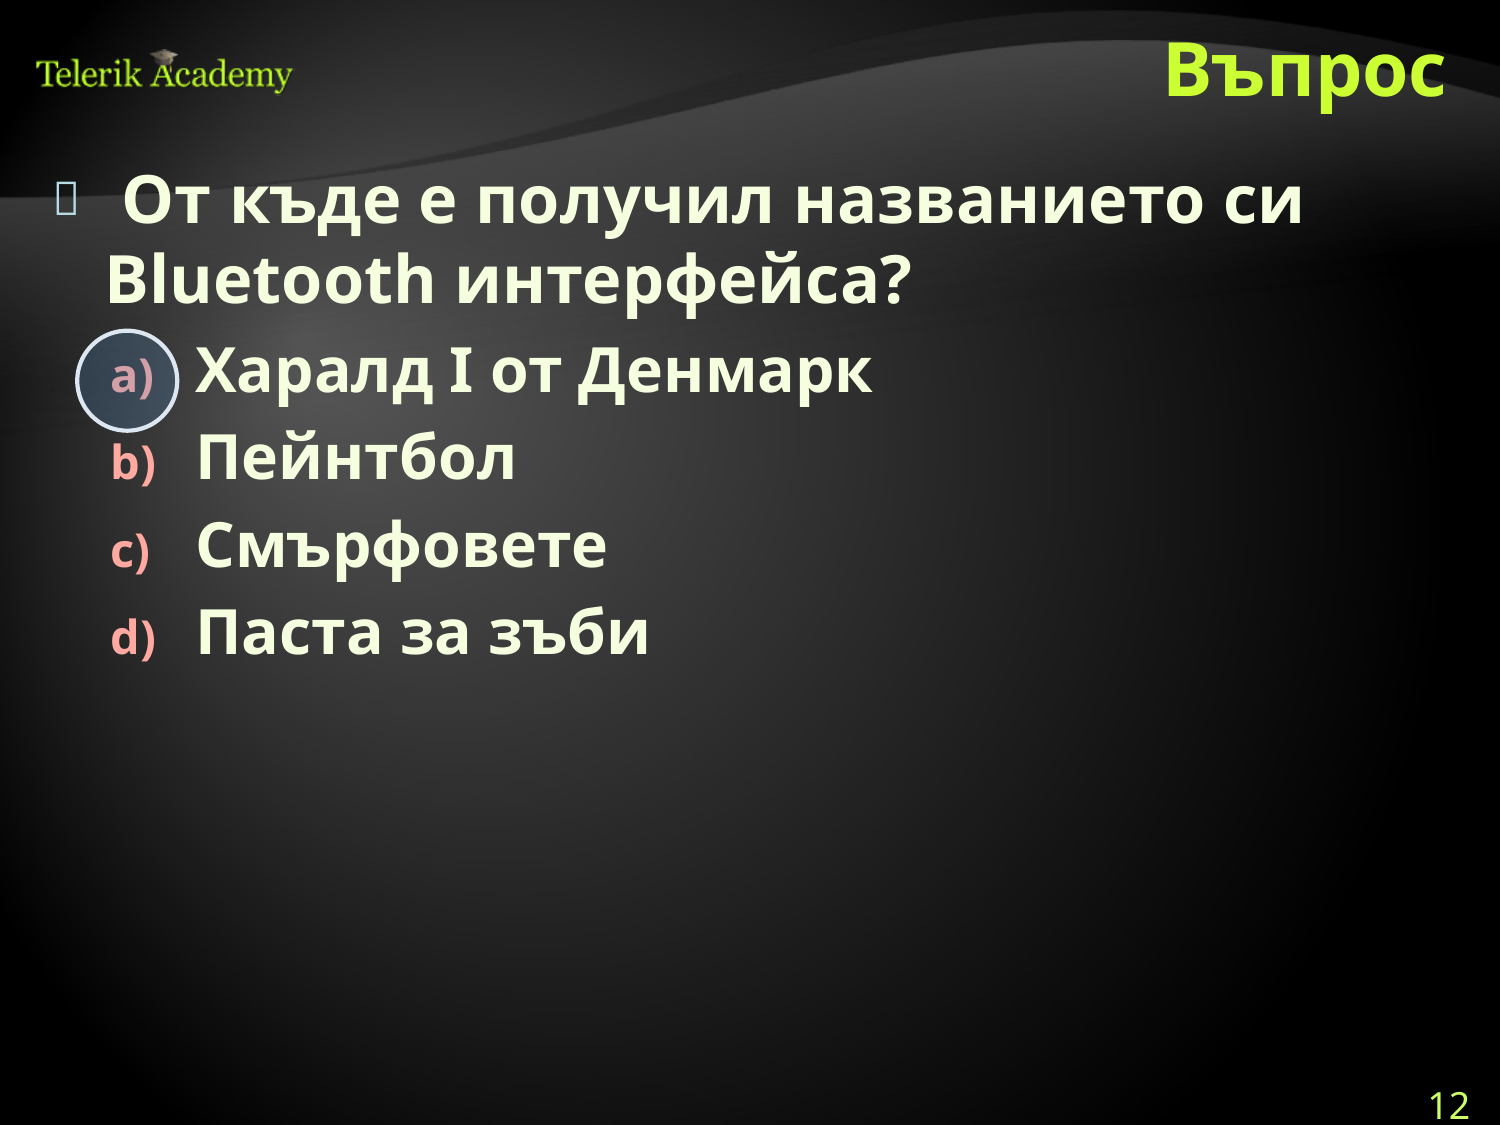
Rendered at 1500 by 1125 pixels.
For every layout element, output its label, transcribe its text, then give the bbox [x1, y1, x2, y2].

title Въпрос [300, 12, 1463, 149]
text_box [77, 330, 178, 431]
slide_number <number> [1412, 1074, 1488, 1113]
list Oт къде е получил названието си Bluetooth интерфейса? Харалд I от Денмарк Пейнтбол Смърфовете Паста за зъби [37, 149, 1463, 1100]
picture [0, 0, 1500, 1125]
